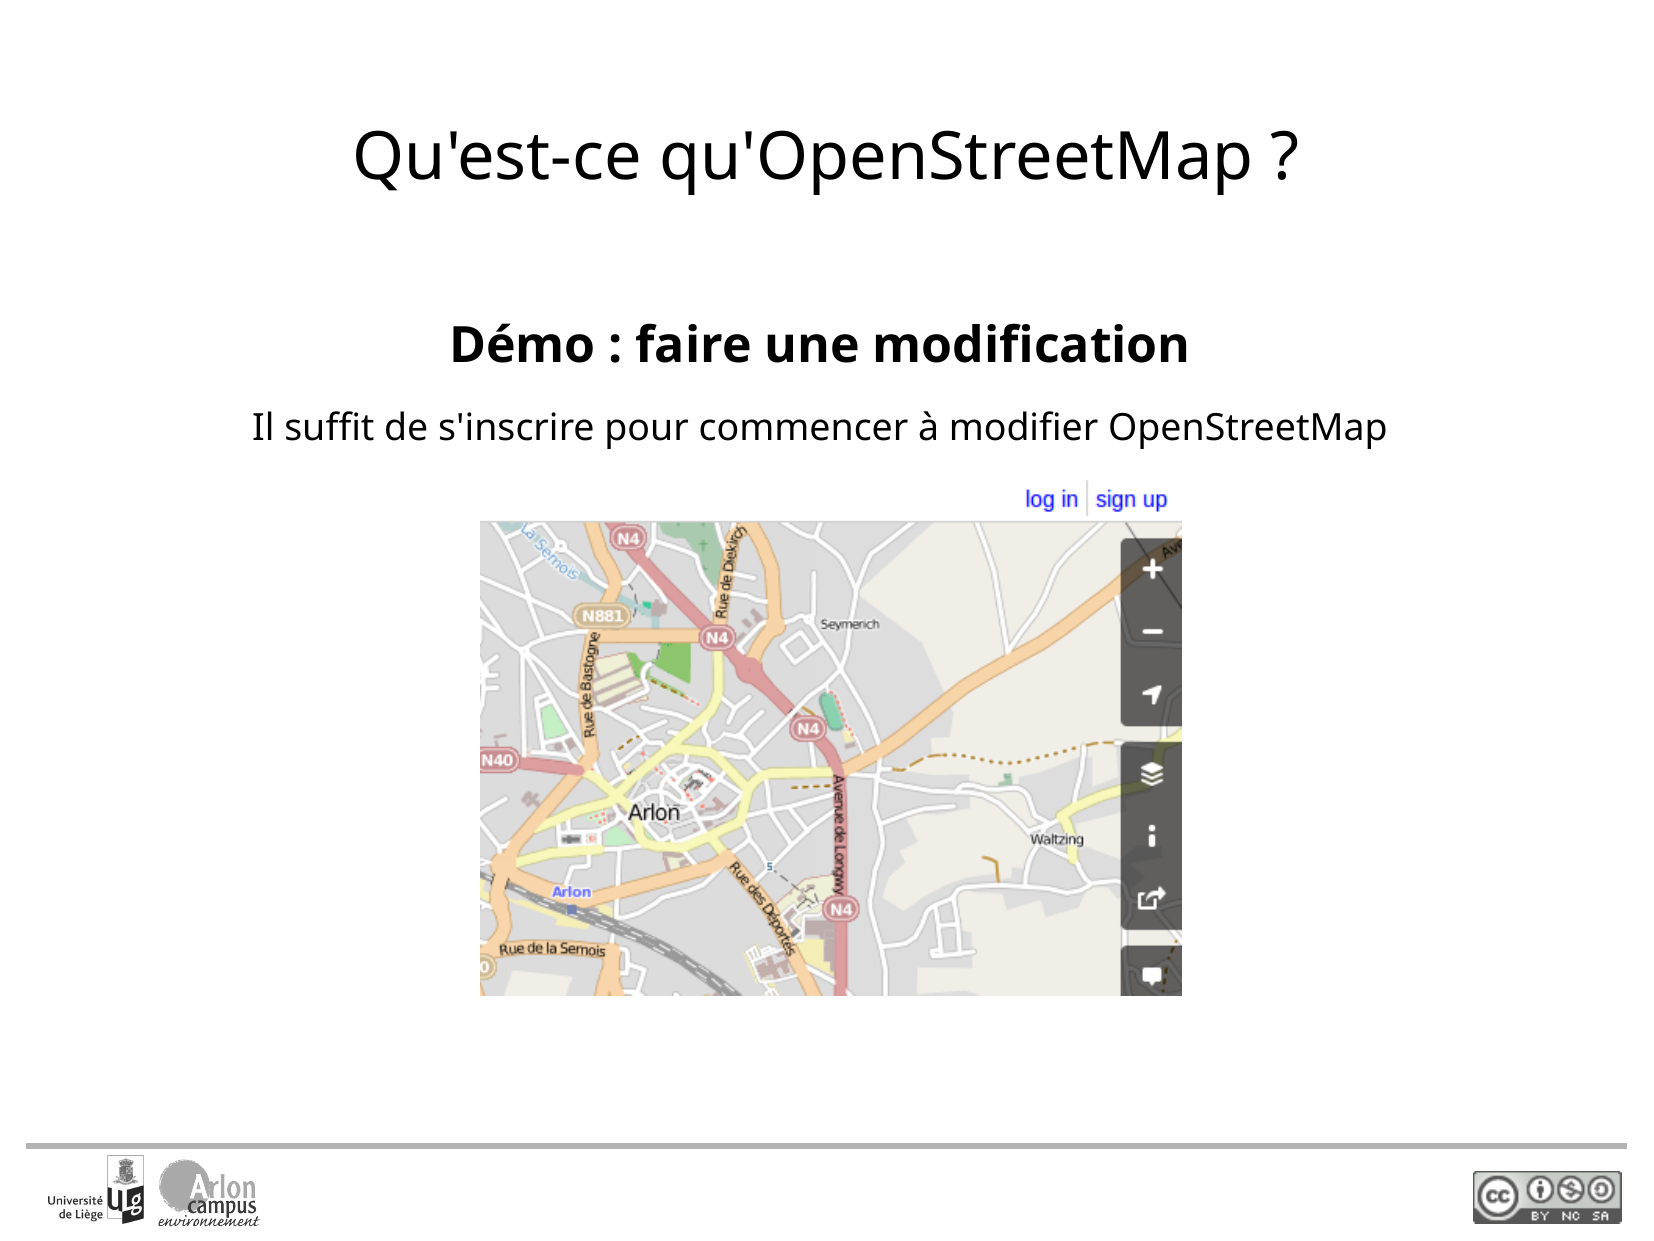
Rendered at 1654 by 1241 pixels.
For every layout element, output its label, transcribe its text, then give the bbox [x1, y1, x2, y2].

title Qu'est-ce qu'OpenStreetMap ? [82, 49, 1571, 221]
picture [480, 479, 1182, 996]
picture [48, 1155, 144, 1224]
list Démo : faire une modification Il suffit de s'inscrire pour commencer à modifier OpenStreetMap [52, 221, 1589, 1107]
picture [157, 1158, 261, 1227]
